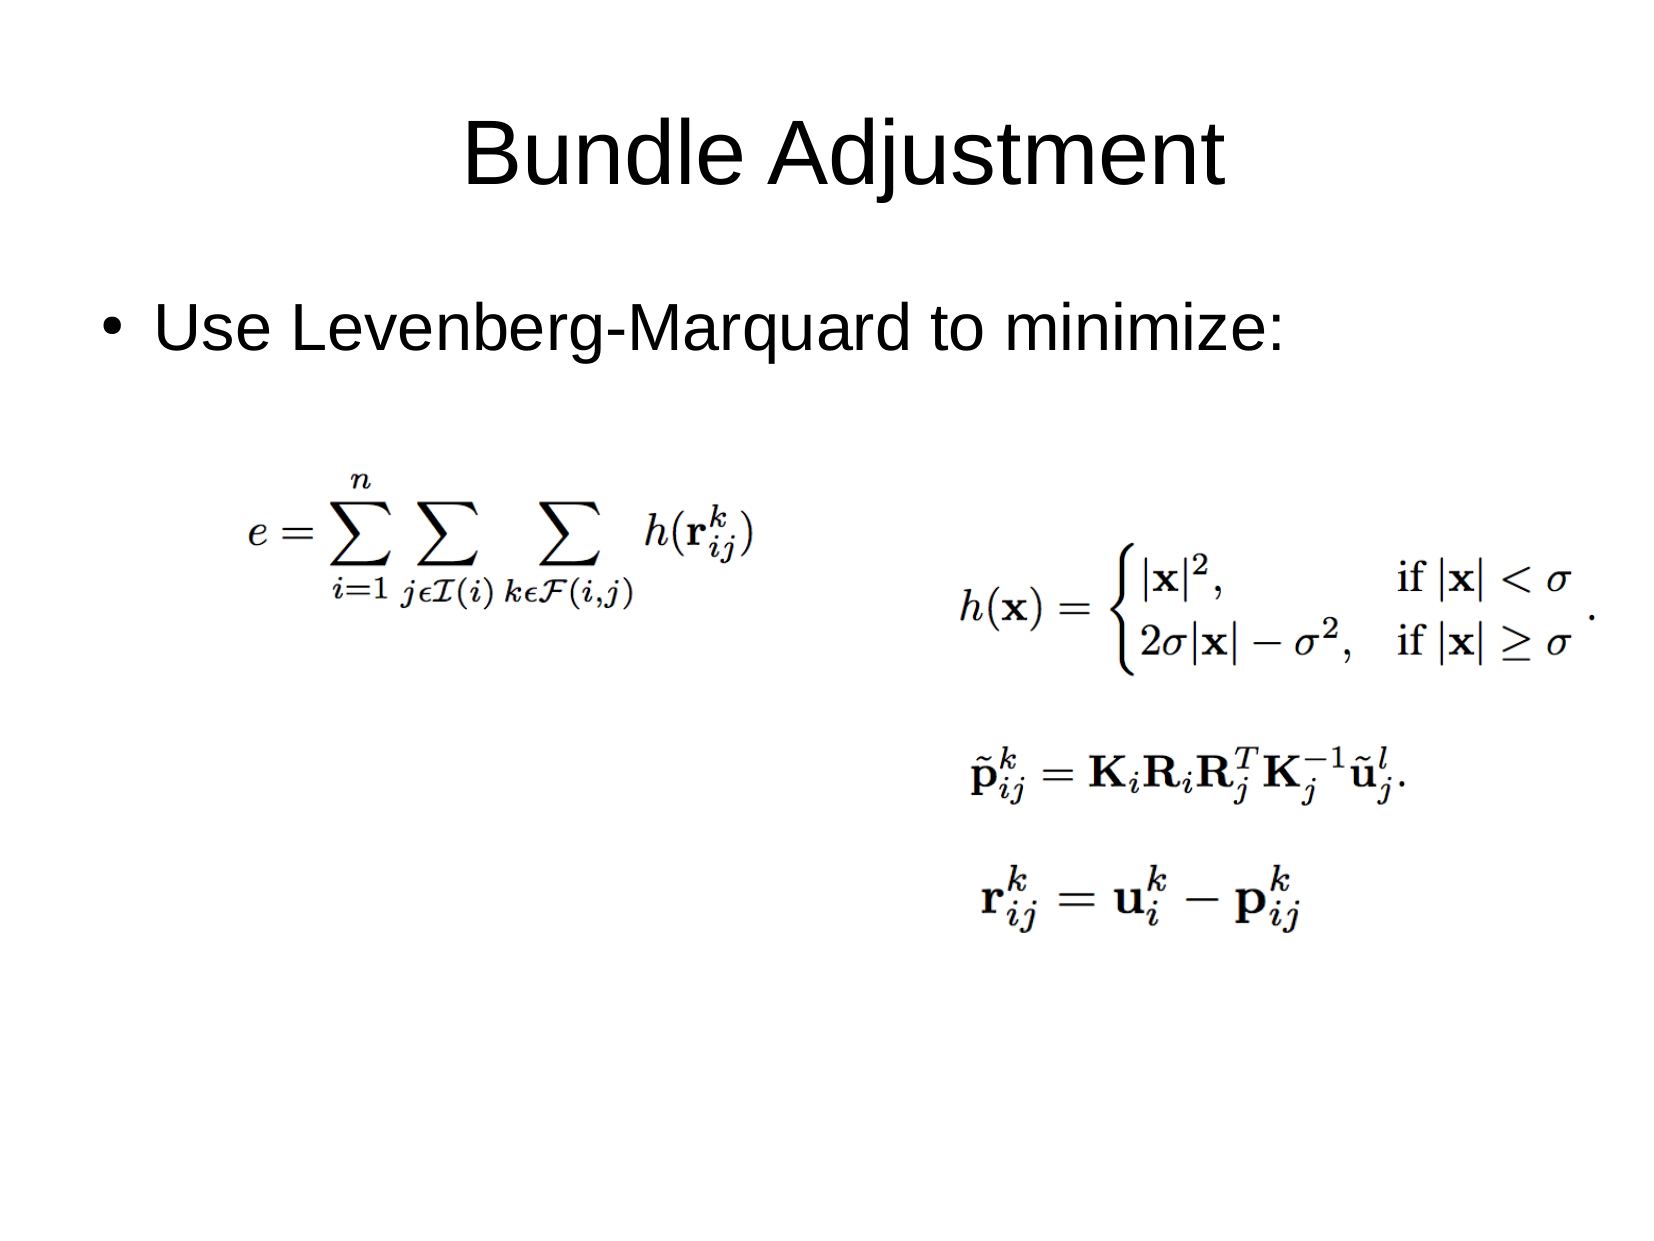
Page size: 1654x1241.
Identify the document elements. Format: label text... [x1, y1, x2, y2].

title Bundle Adjustment [82, 49, 1571, 257]
picture [1571, 515, 1619, 691]
list Use Levenberg-Marquard to minimize: [82, 290, 1571, 1010]
